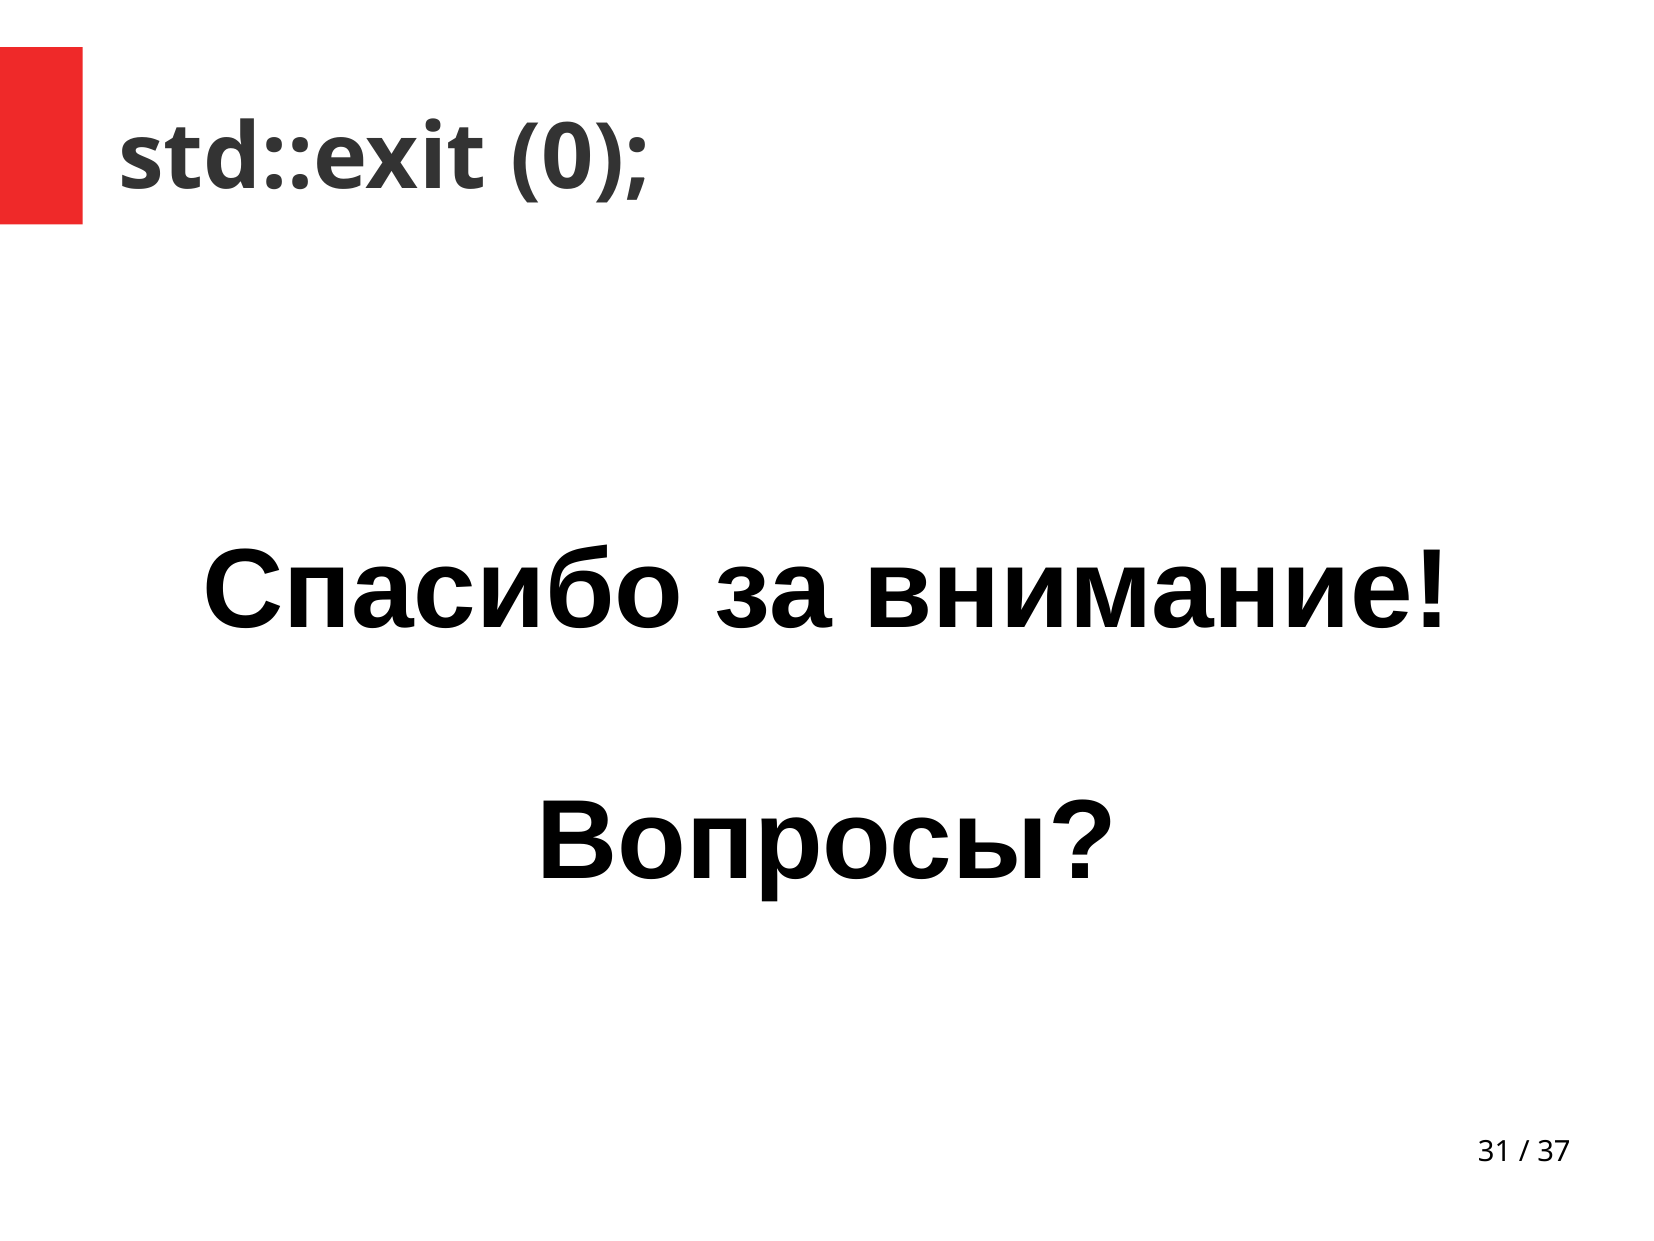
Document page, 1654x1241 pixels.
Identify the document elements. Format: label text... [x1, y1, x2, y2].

subtitle Спасибо за внимание! Вопросы? [118, 354, 1536, 1074]
title std::exit (0); [118, 49, 1571, 257]
